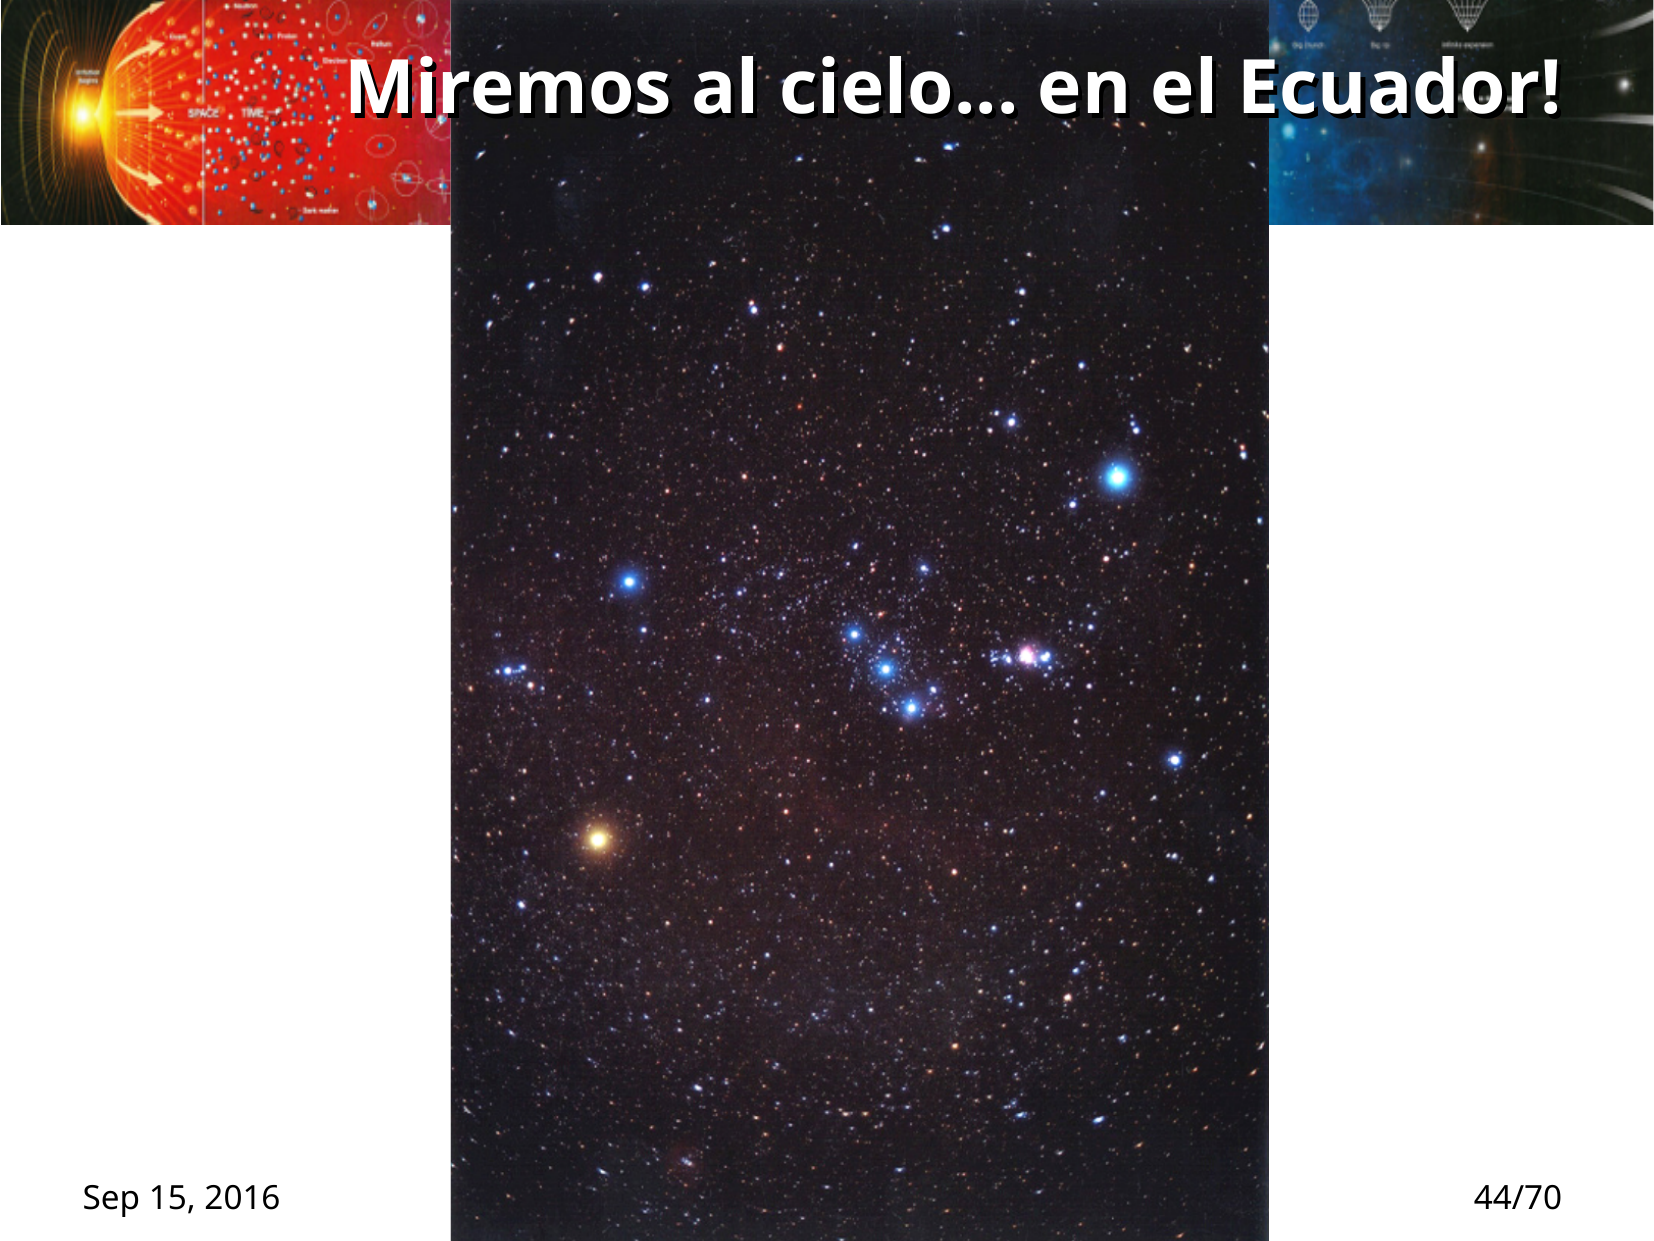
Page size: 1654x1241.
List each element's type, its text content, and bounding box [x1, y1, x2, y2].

title Miremos al cielo... en el Ecuador! [75, 19, 1564, 151]
picture [1, 0, 1654, 1241]
